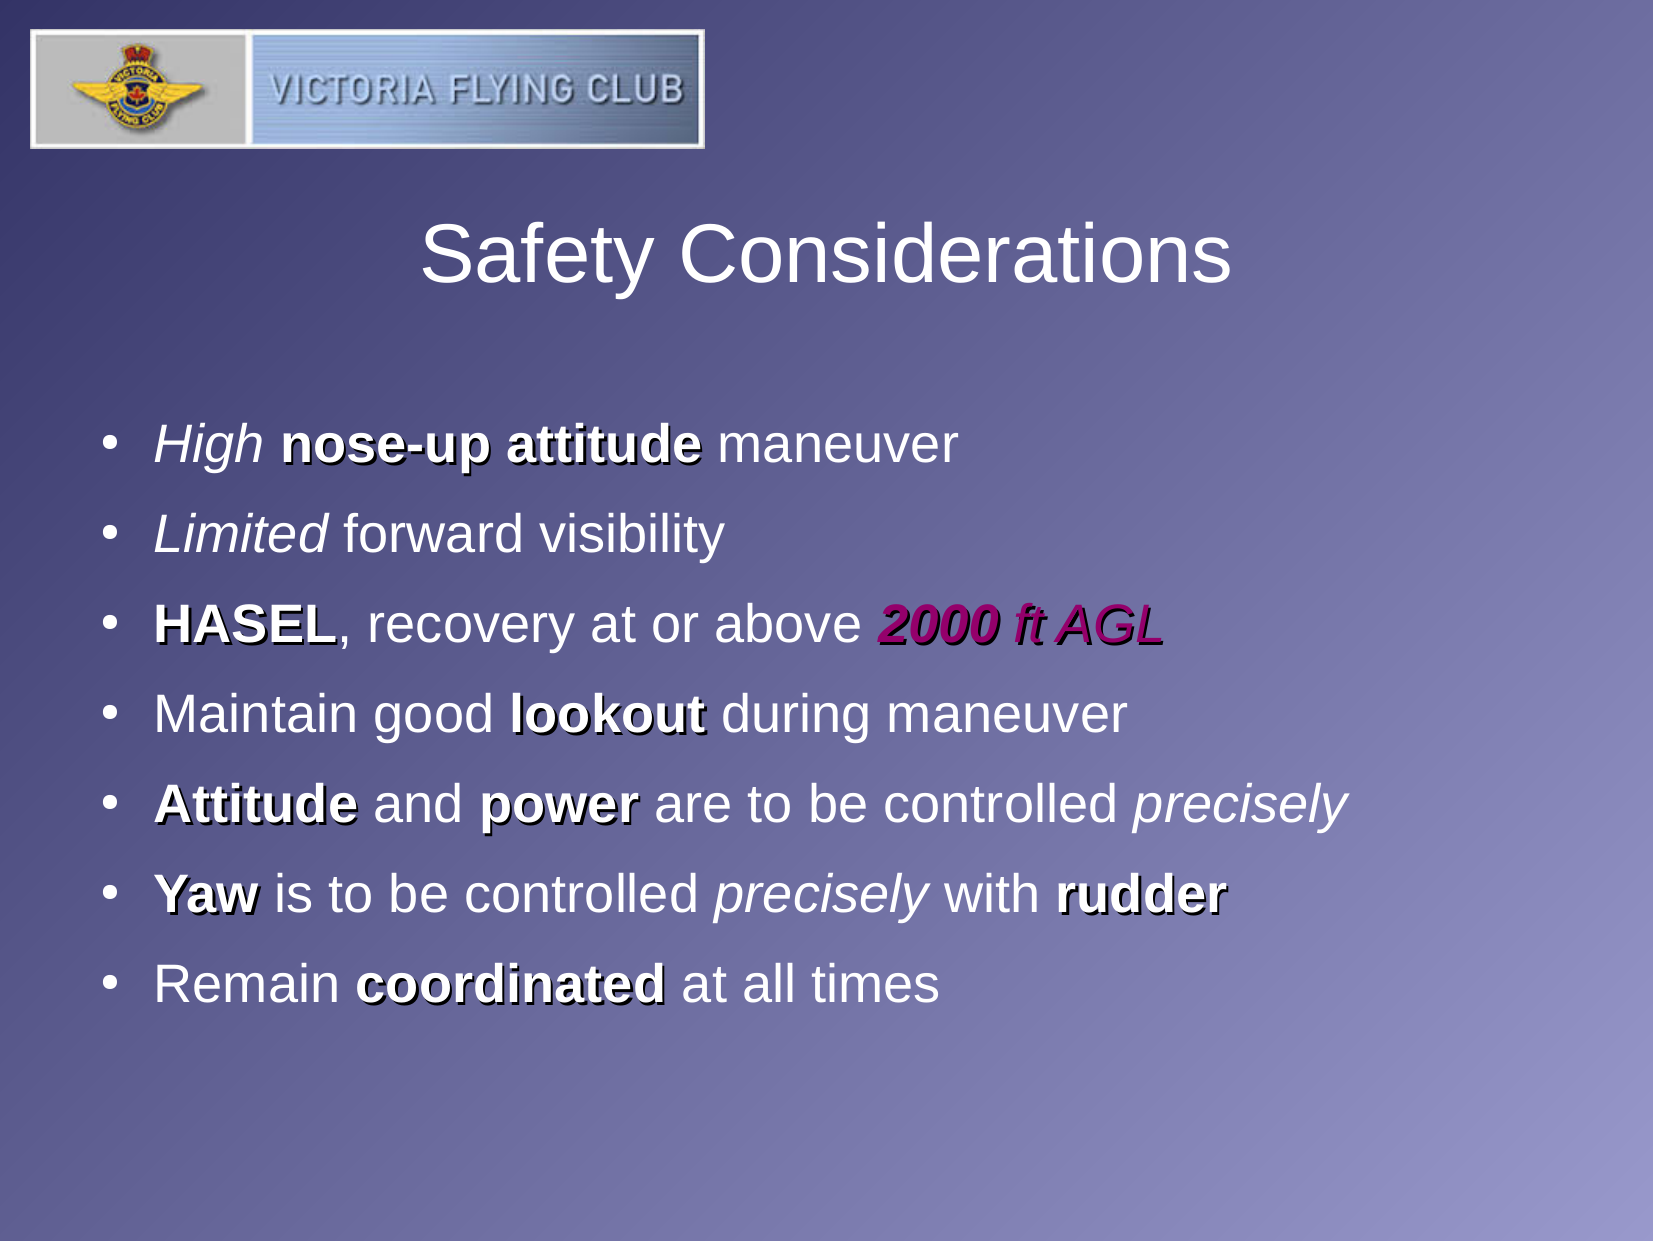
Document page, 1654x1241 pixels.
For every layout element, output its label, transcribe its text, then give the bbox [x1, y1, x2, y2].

picture [30, 29, 705, 149]
title Safety Considerations [82, 150, 1571, 358]
list High nose-up attitude maneuver Limited forward visibility HASEL, recovery at or above 2000 ft AGL Maintain good lookout during maneuver Attitude and power are to be controlled precisely Yaw is to be controlled precisely with rudder Remain coordinated at all times [82, 413, 1571, 1133]
